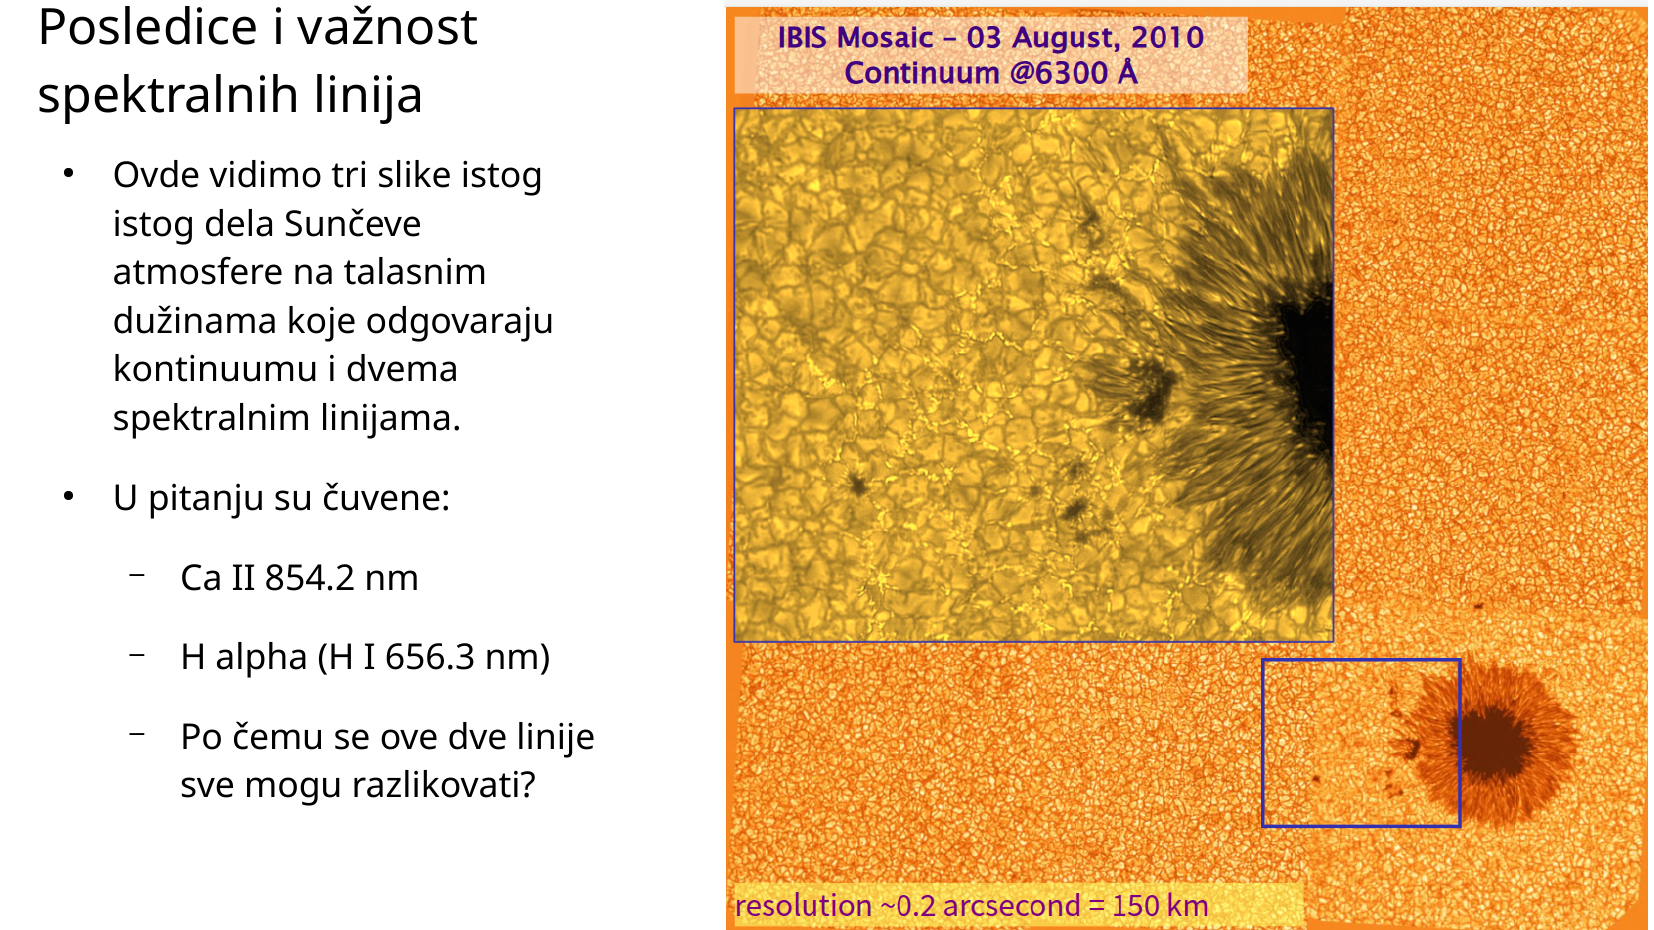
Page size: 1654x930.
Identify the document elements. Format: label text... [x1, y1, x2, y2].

title Posledice i važnost spektralnih linija [37, 0, 724, 119]
list Ovde vidimo tri slike istog istog dela Sunčeve atmosfere na talasnim dužinama koje odgovaraju kontinuumu i dvema spektralnim linijama. U pitanju su čuvene: Ca II 854.2 nm H alpha (H I 656.3 nm) Po čemu se ove dve linije sve mogu razlikovati? [45, 149, 601, 880]
picture [724, 0, 1648, 930]
